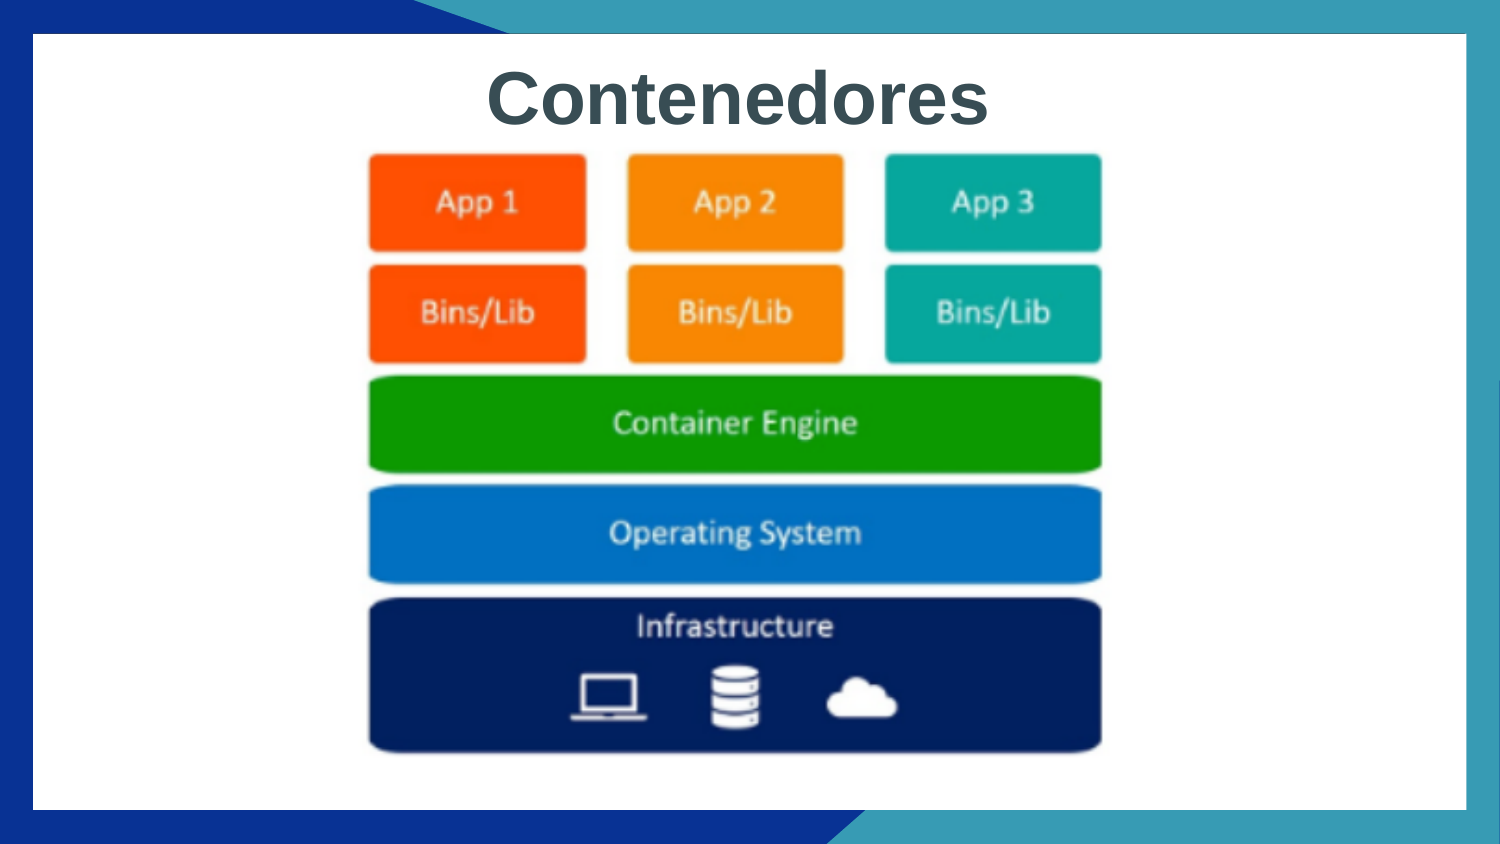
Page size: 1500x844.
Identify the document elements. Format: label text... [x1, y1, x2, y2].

text_box Contenedores [29, 48, 1447, 190]
picture [354, 143, 1123, 800]
